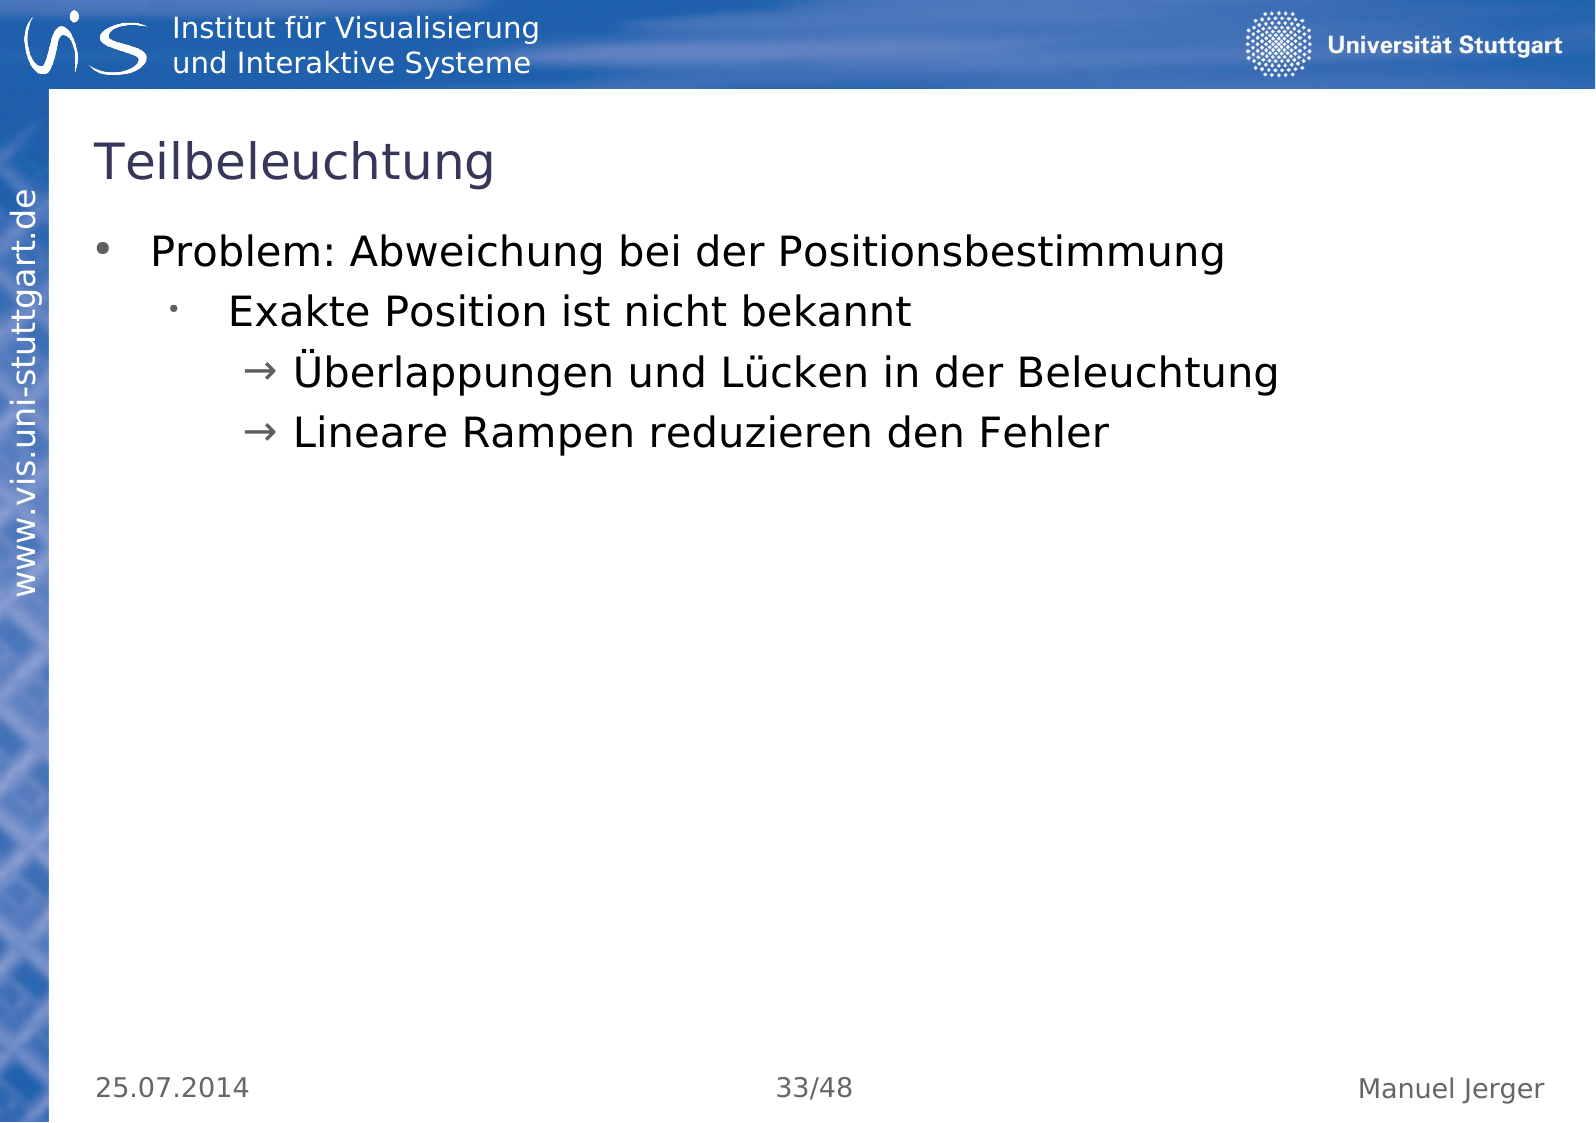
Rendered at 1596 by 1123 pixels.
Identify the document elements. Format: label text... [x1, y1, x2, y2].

title Teilbeleuchtung [94, 117, 1534, 201]
picture [24, 0, 1596, 89]
list Problem: Abweichung bei der Positionsbestimmung Exakte Position ist nicht bekannt Überlappungen und Lücken in der Beleuchtung Lineare Rampen reduzieren den Fehler [94, 224, 1548, 1052]
picture [0, 0, 49, 1122]
